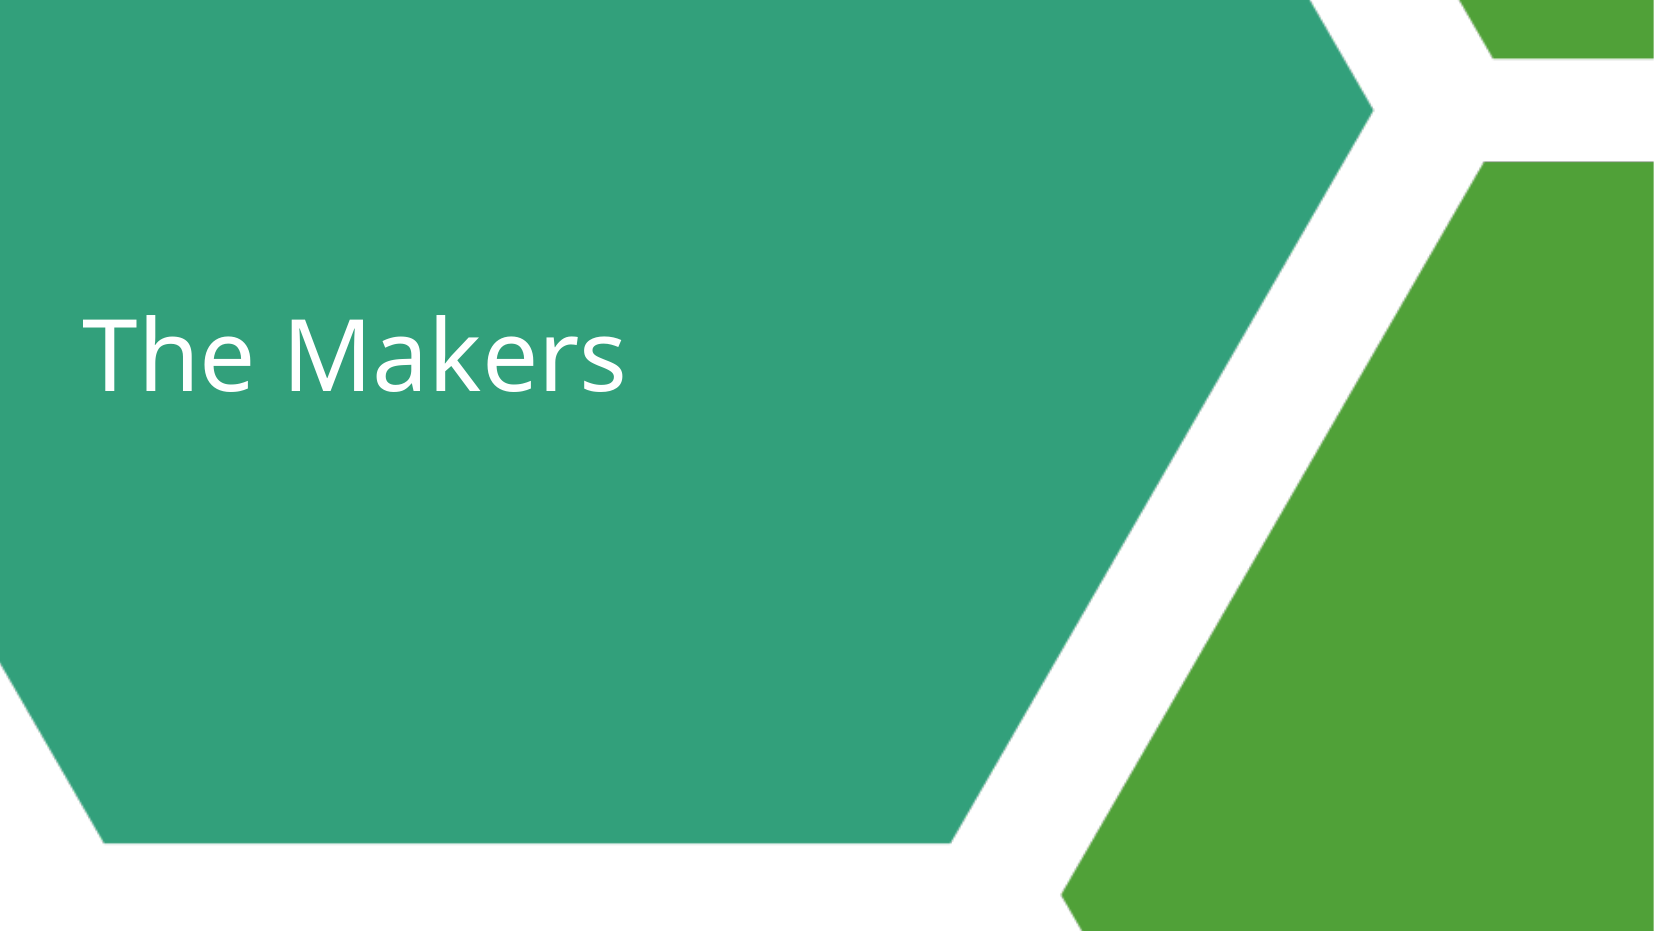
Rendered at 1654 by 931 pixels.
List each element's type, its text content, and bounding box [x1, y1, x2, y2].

title The Makers [82, 219, 1218, 486]
picture [0, 0, 1654, 931]
